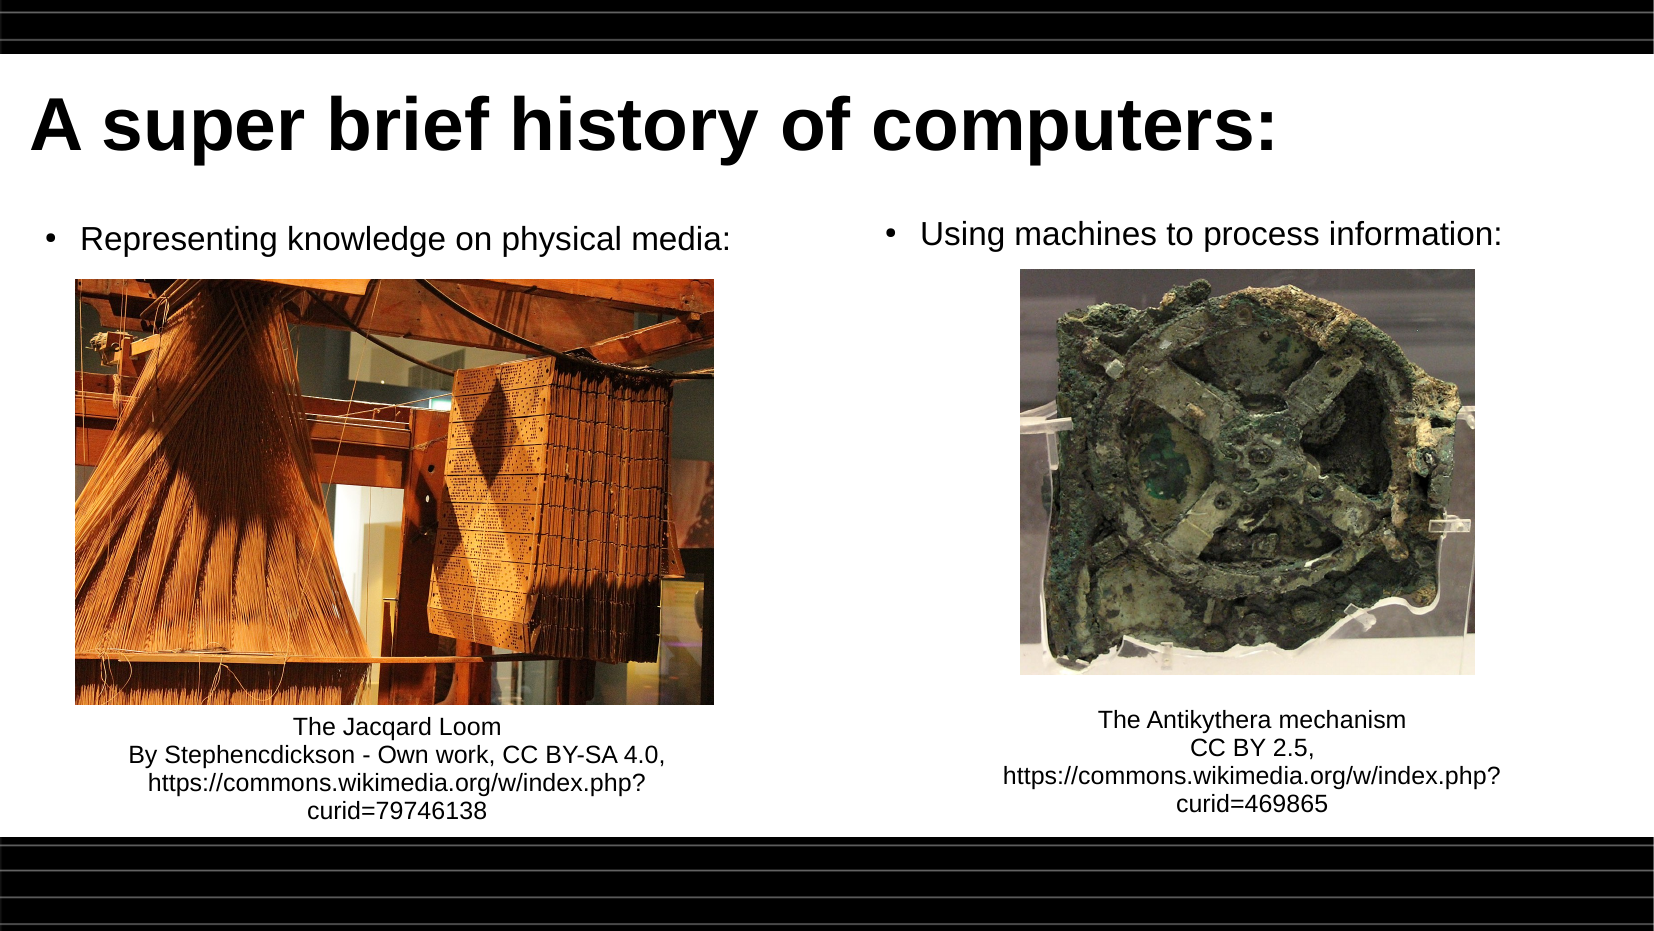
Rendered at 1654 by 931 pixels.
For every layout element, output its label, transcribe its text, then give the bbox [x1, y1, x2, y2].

picture [0, 0, 1654, 54]
text_box Using machines to process information: [870, 189, 1636, 280]
text_box A super brief history of computers: [15, 75, 1591, 174]
text_box Representing knowledge on physical media: [30, 195, 841, 321]
text_box The Antikythera mechanism CC BY 2.5, https://commons.wikimedia.org/w/index.php?curid=469865 [945, 698, 1561, 826]
picture [0, 837, 1654, 931]
picture [1020, 269, 1475, 676]
text_box The Jacqard Loom By Stephencdickson - Own work, CC BY-SA 4.0, https://commons.wikimedia.org/w/index.php?curid=79746138 [90, 705, 706, 832]
picture [75, 279, 714, 706]
